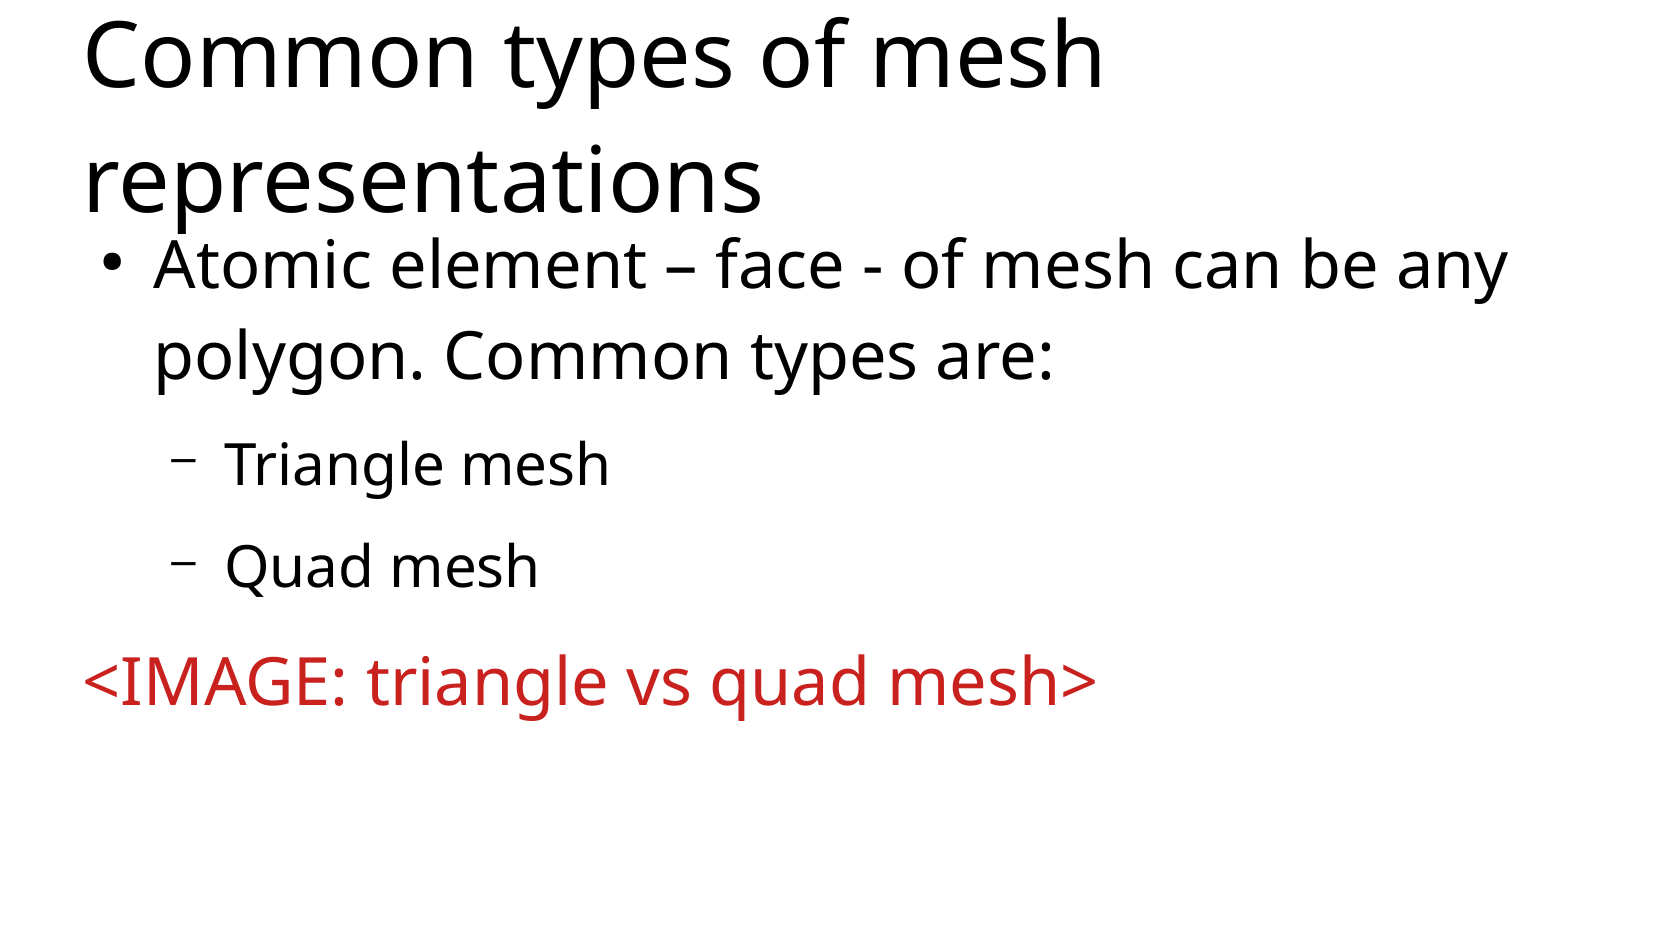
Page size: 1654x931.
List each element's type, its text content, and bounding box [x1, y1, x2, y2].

list Atomic element – face - of mesh can be any polygon. Common types are: Triangle mesh Quad mesh <IMAGE: triangle vs quad mesh> [82, 217, 1571, 758]
title Common types of mesh representations [82, 37, 1571, 193]
